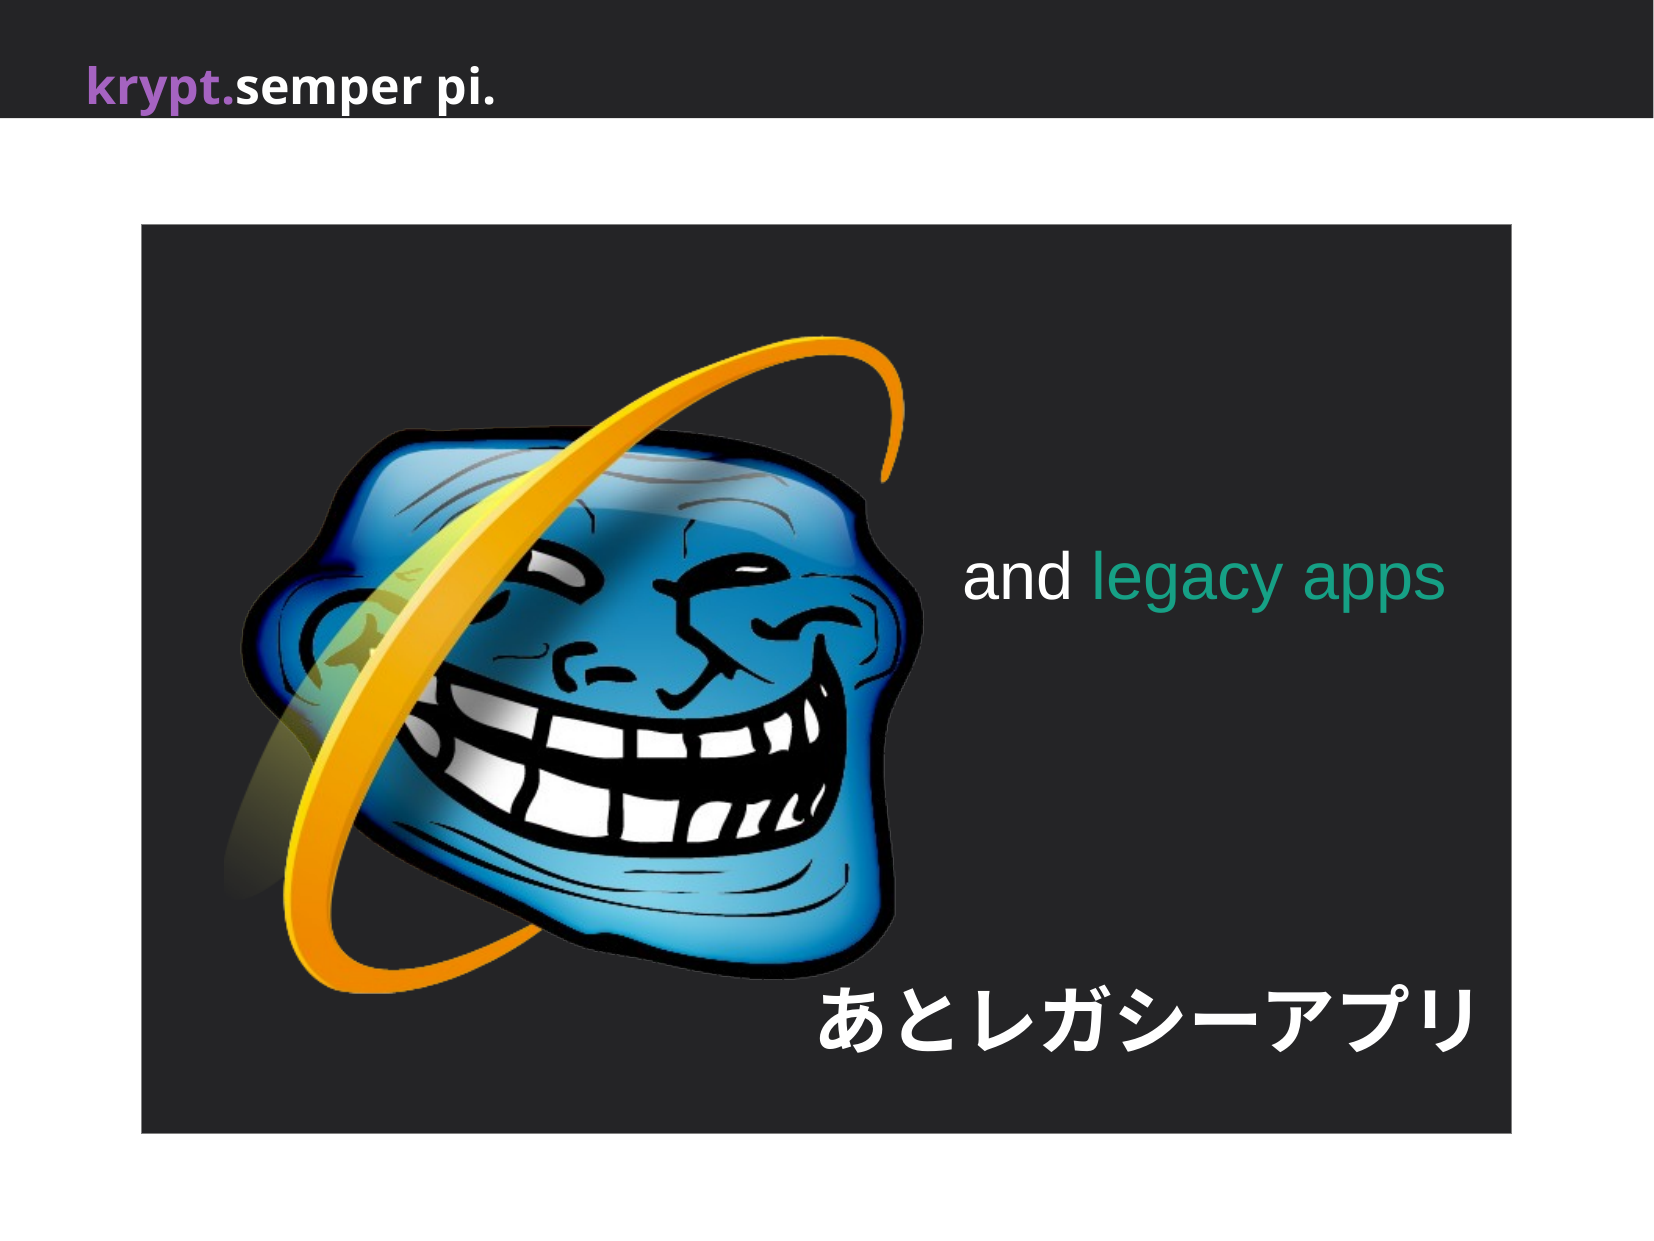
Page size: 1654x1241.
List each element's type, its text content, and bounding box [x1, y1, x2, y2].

text_box あとレガシーアプリ [153, 909, 1501, 1123]
text_box krypt.semper pi. [70, 43, 544, 119]
picture [800, 572, 839, 579]
text_box [141, 224, 1512, 1134]
picture [224, 318, 958, 909]
text_box and legacy apps [947, 531, 1465, 622]
text_box [0, 0, 1654, 119]
